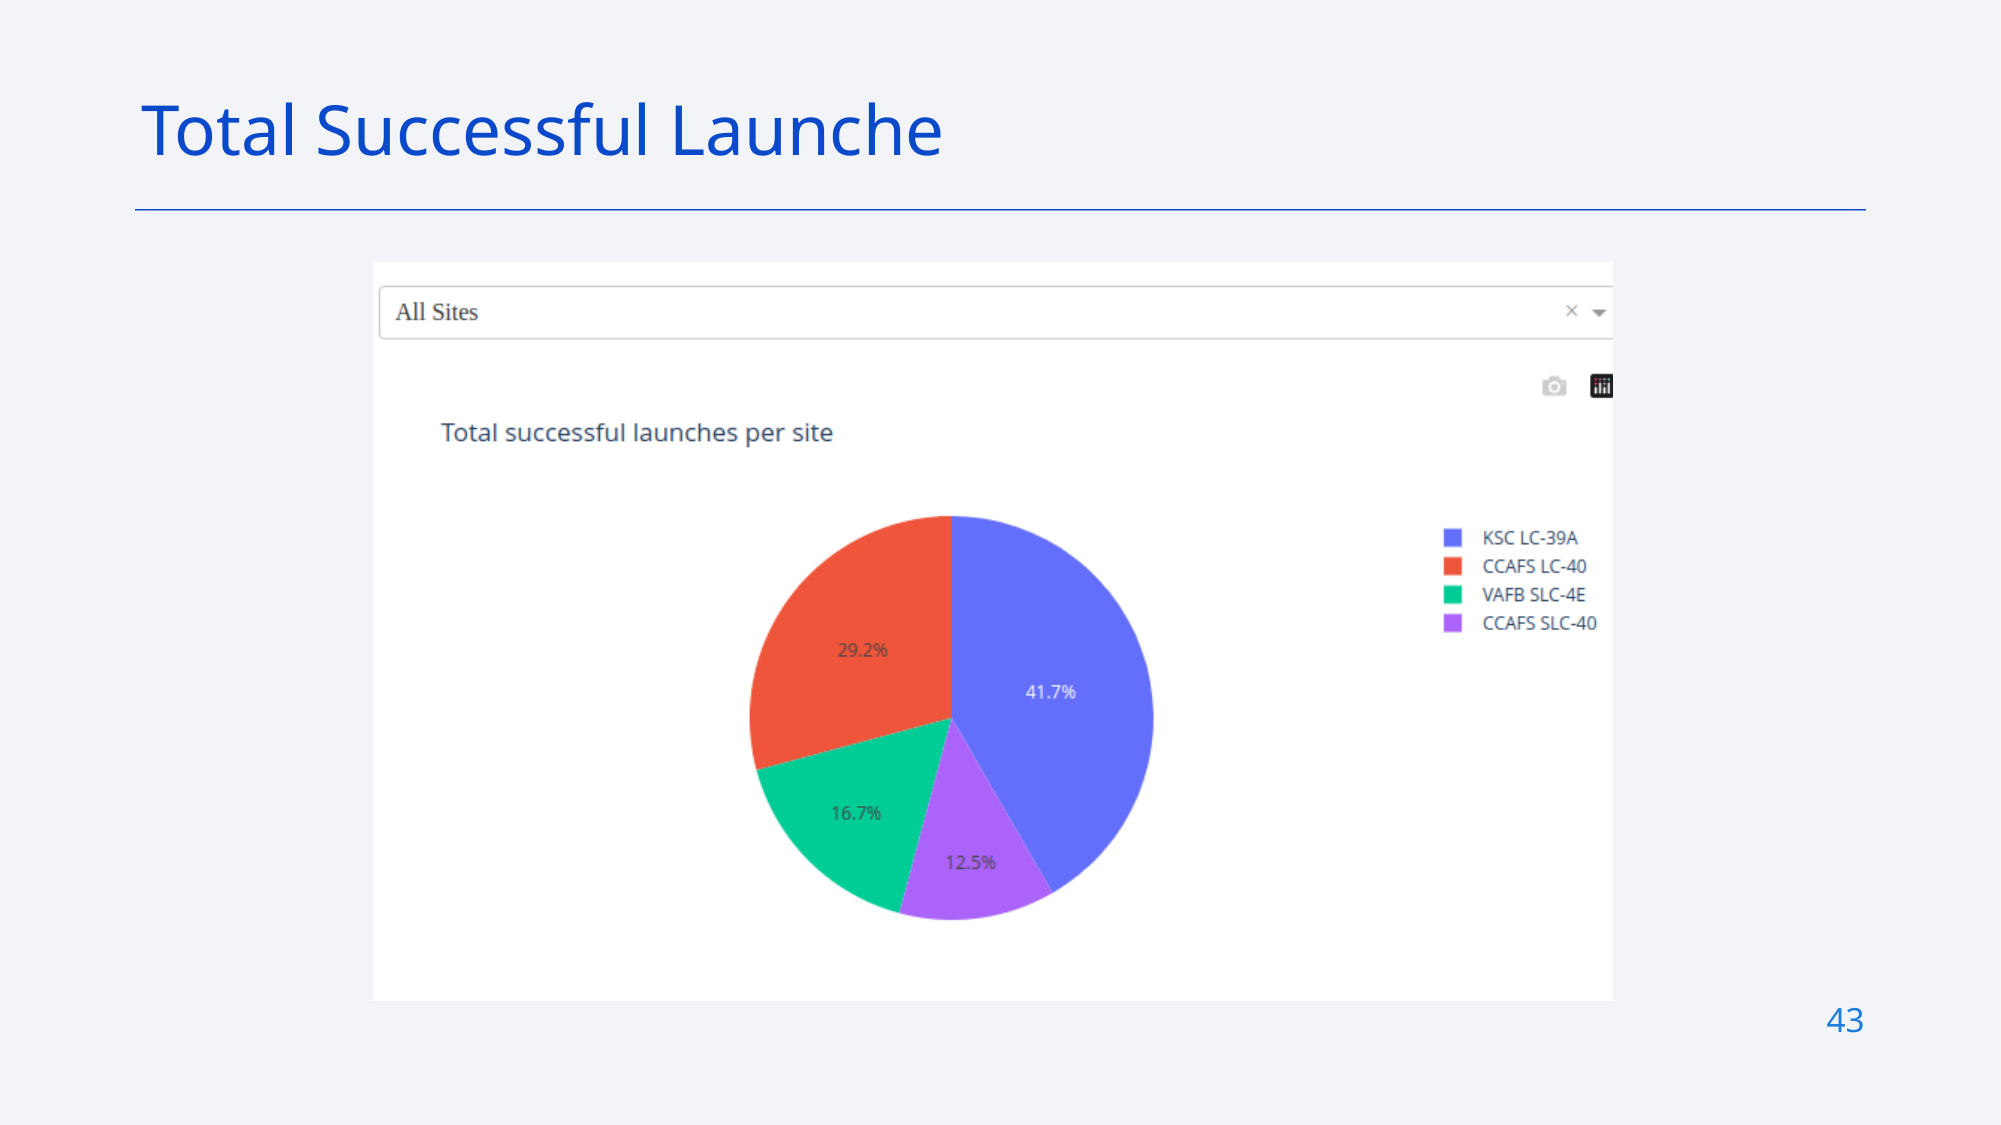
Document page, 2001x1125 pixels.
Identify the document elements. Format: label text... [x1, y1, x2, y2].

picture [0, 0, 2001, 1125]
text_box Total Successful Launche [126, 88, 1852, 179]
